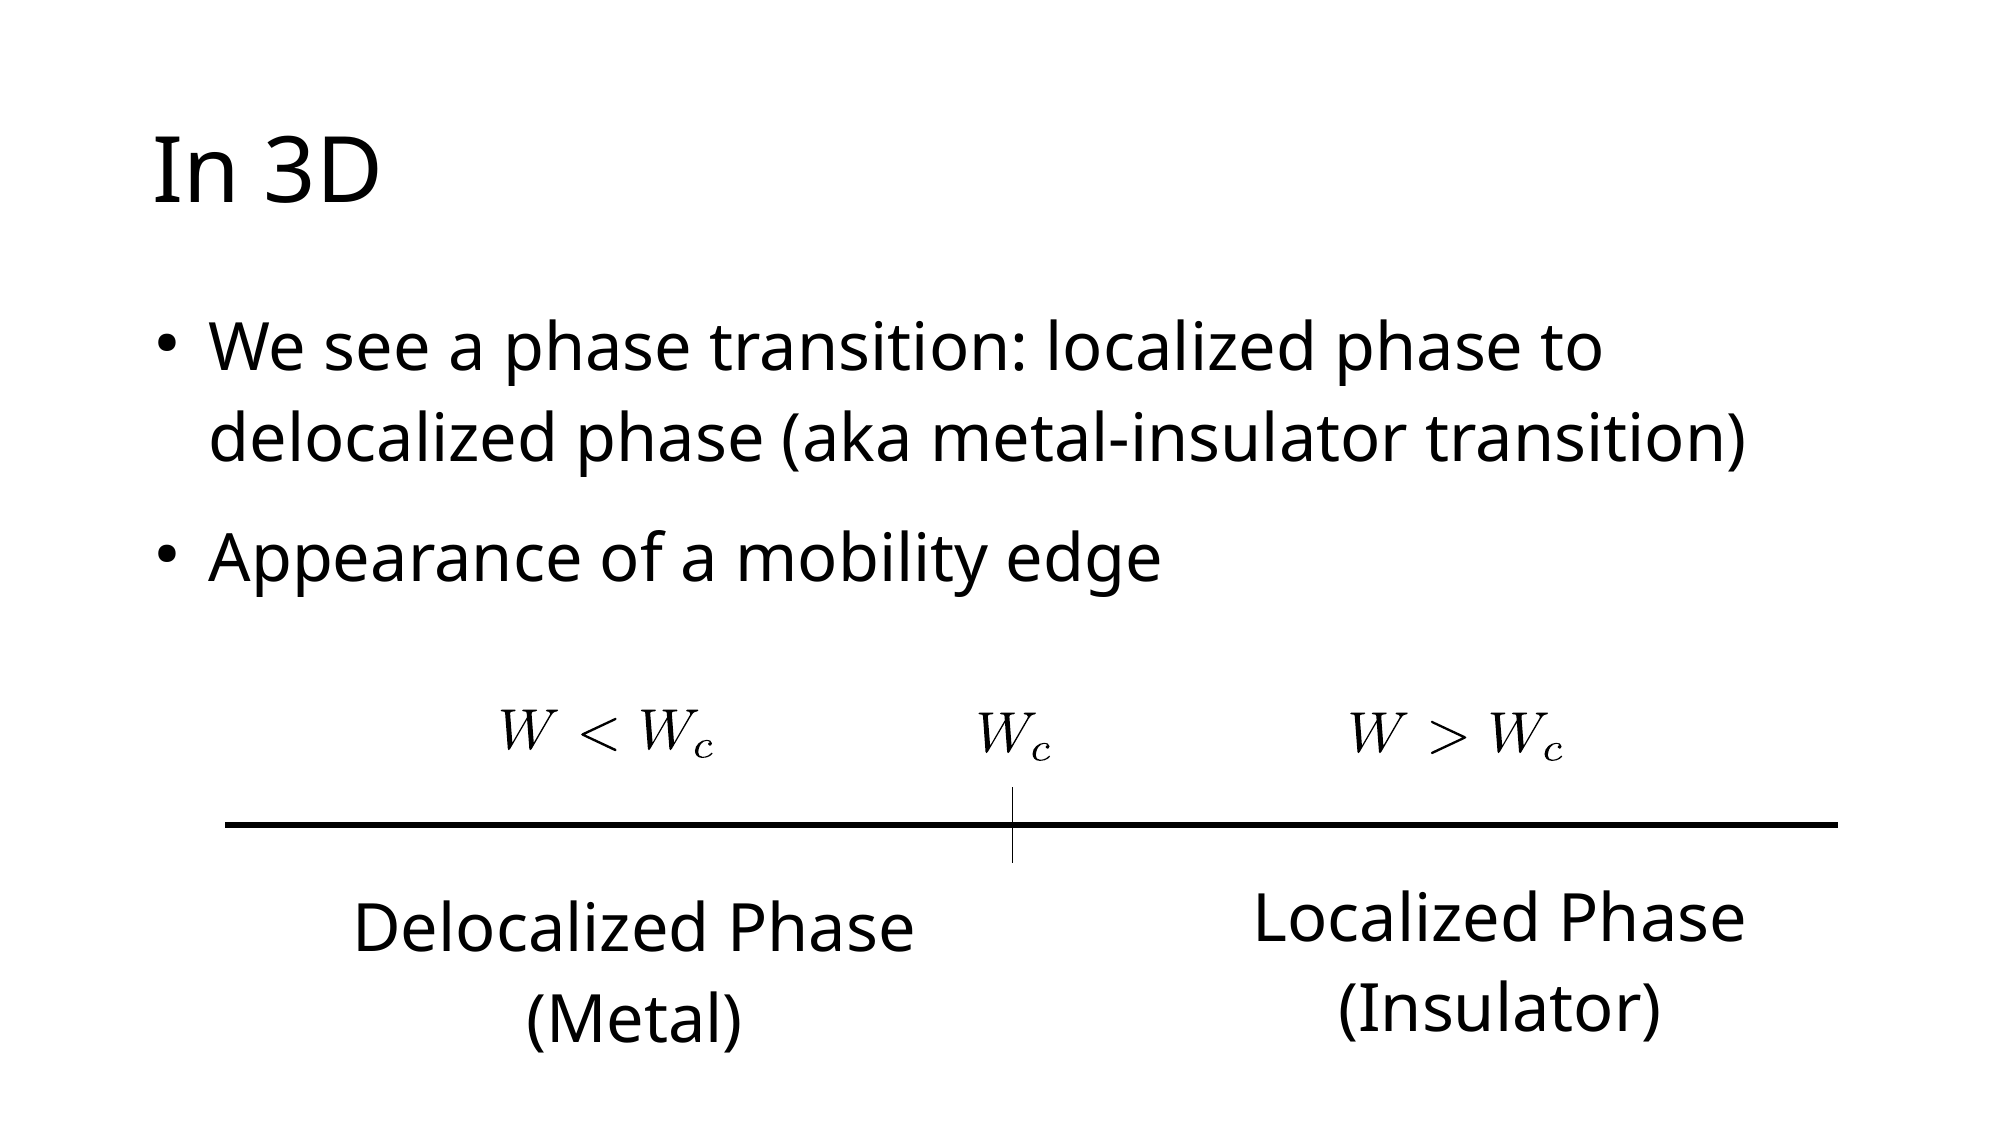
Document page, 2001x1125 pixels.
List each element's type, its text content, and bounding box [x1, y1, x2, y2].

list We see a phase transition: localized phase to delocalized phase (aka metal-insulator transition) Appearance of a mobility edge [137, 299, 1863, 1014]
text_box Delocalized Phase (Metal) [337, 873, 893, 1063]
text_box [1350, 712, 1563, 761]
text_box [500, 709, 713, 758]
text_box [978, 712, 1051, 761]
title In 3D [137, 59, 1863, 278]
text_box Localized Phase (Insulator) [1237, 862, 1735, 1052]
